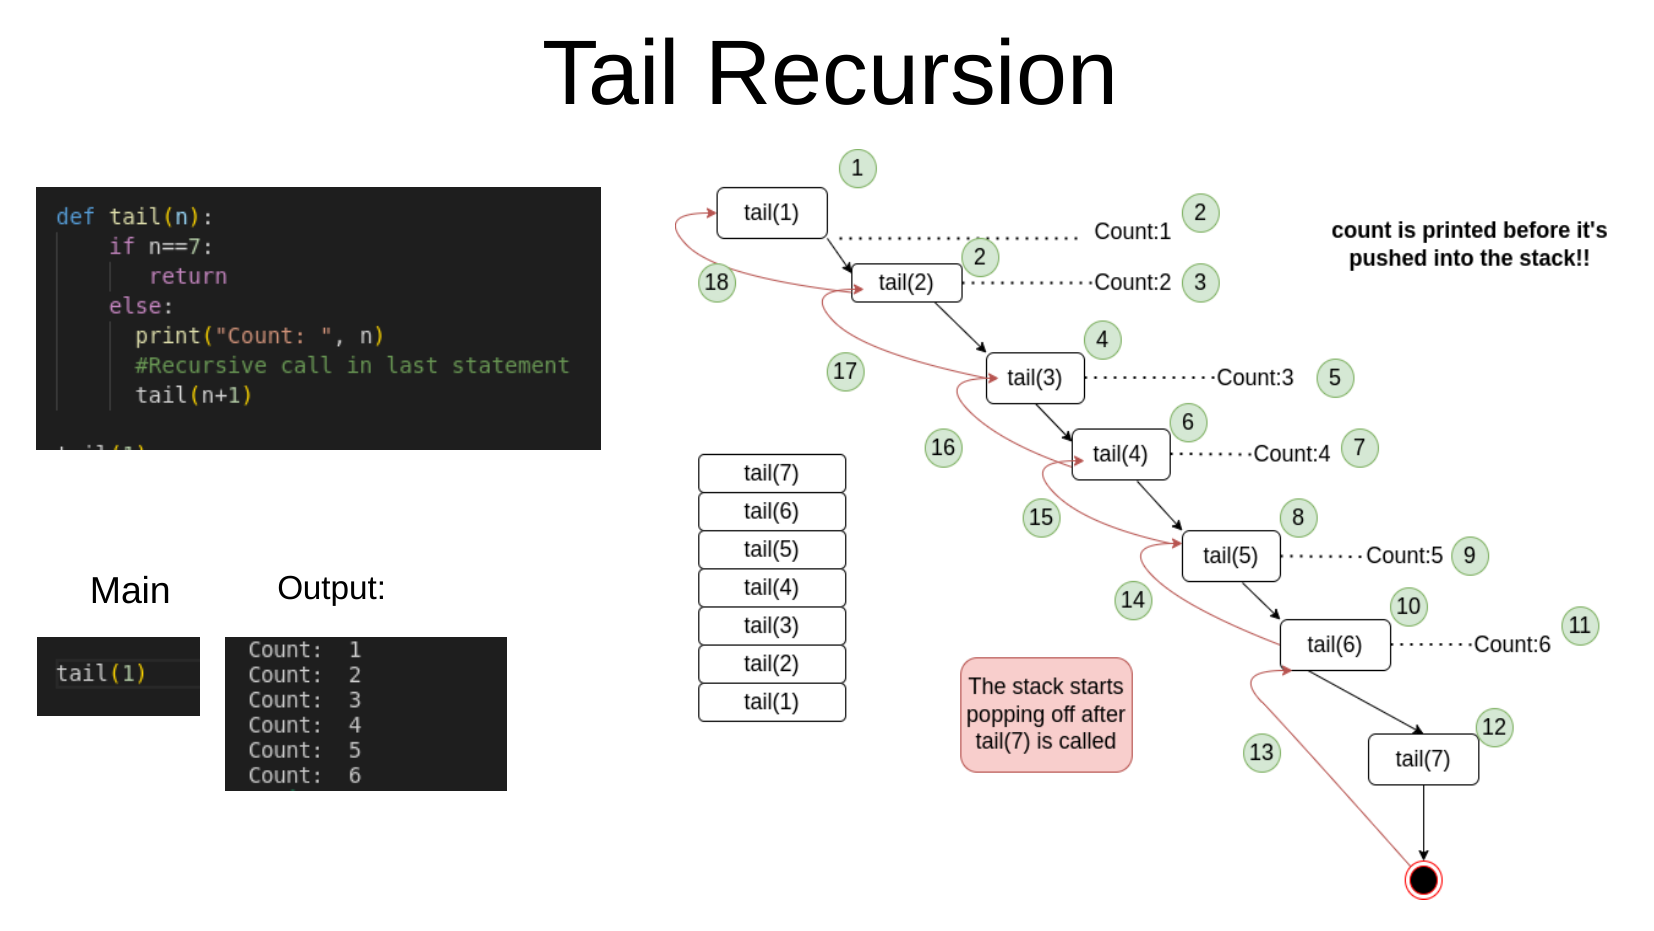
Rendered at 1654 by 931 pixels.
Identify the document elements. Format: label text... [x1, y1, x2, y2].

text_box Output: [262, 562, 601, 615]
picture [37, 637, 200, 716]
picture [36, 187, 601, 450]
text_box Main [75, 562, 186, 620]
picture [225, 637, 507, 791]
picture [675, 149, 1613, 901]
title Tail Recursion [86, 21, 1576, 124]
